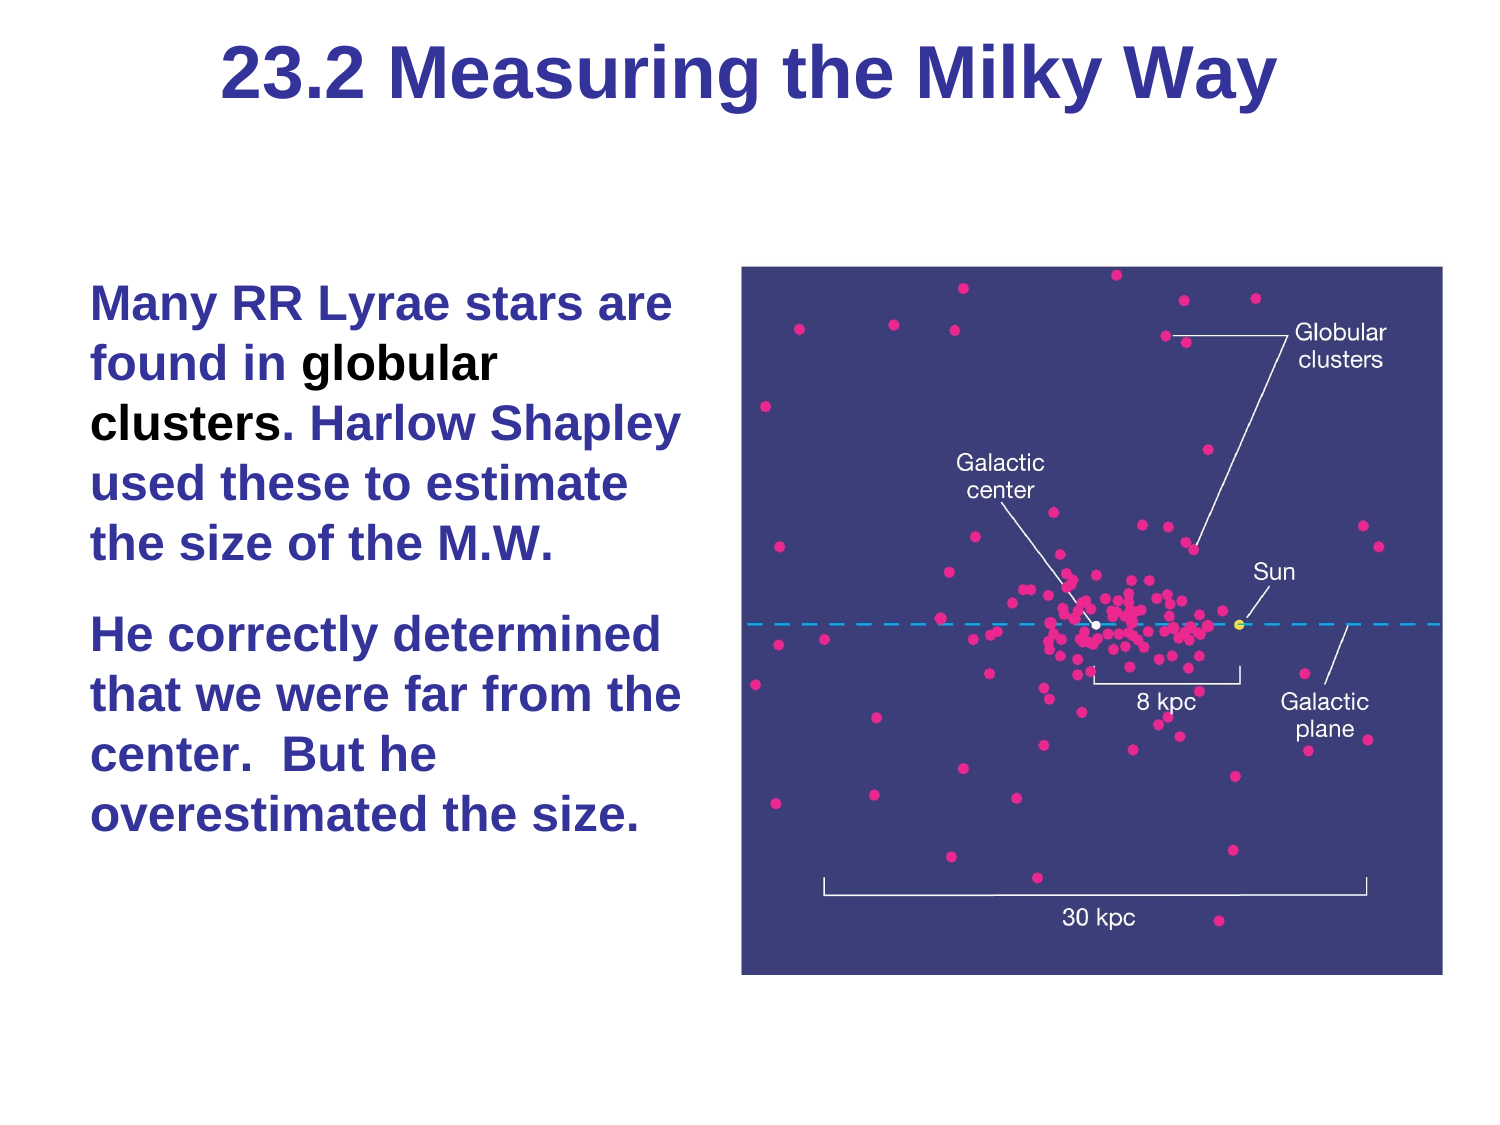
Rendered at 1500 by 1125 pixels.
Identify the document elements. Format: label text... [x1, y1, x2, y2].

text_box Many RR Lyrae stars are found in globular clusters. Harlow Shapley used these to estimate the size of the M.W. He correctly determined that we were far from the center. But he overestimated the size. [74, 262, 726, 850]
picture [737, 262, 1447, 976]
title 23.2 Measuring the Milky Way [75, 0, 1426, 138]
